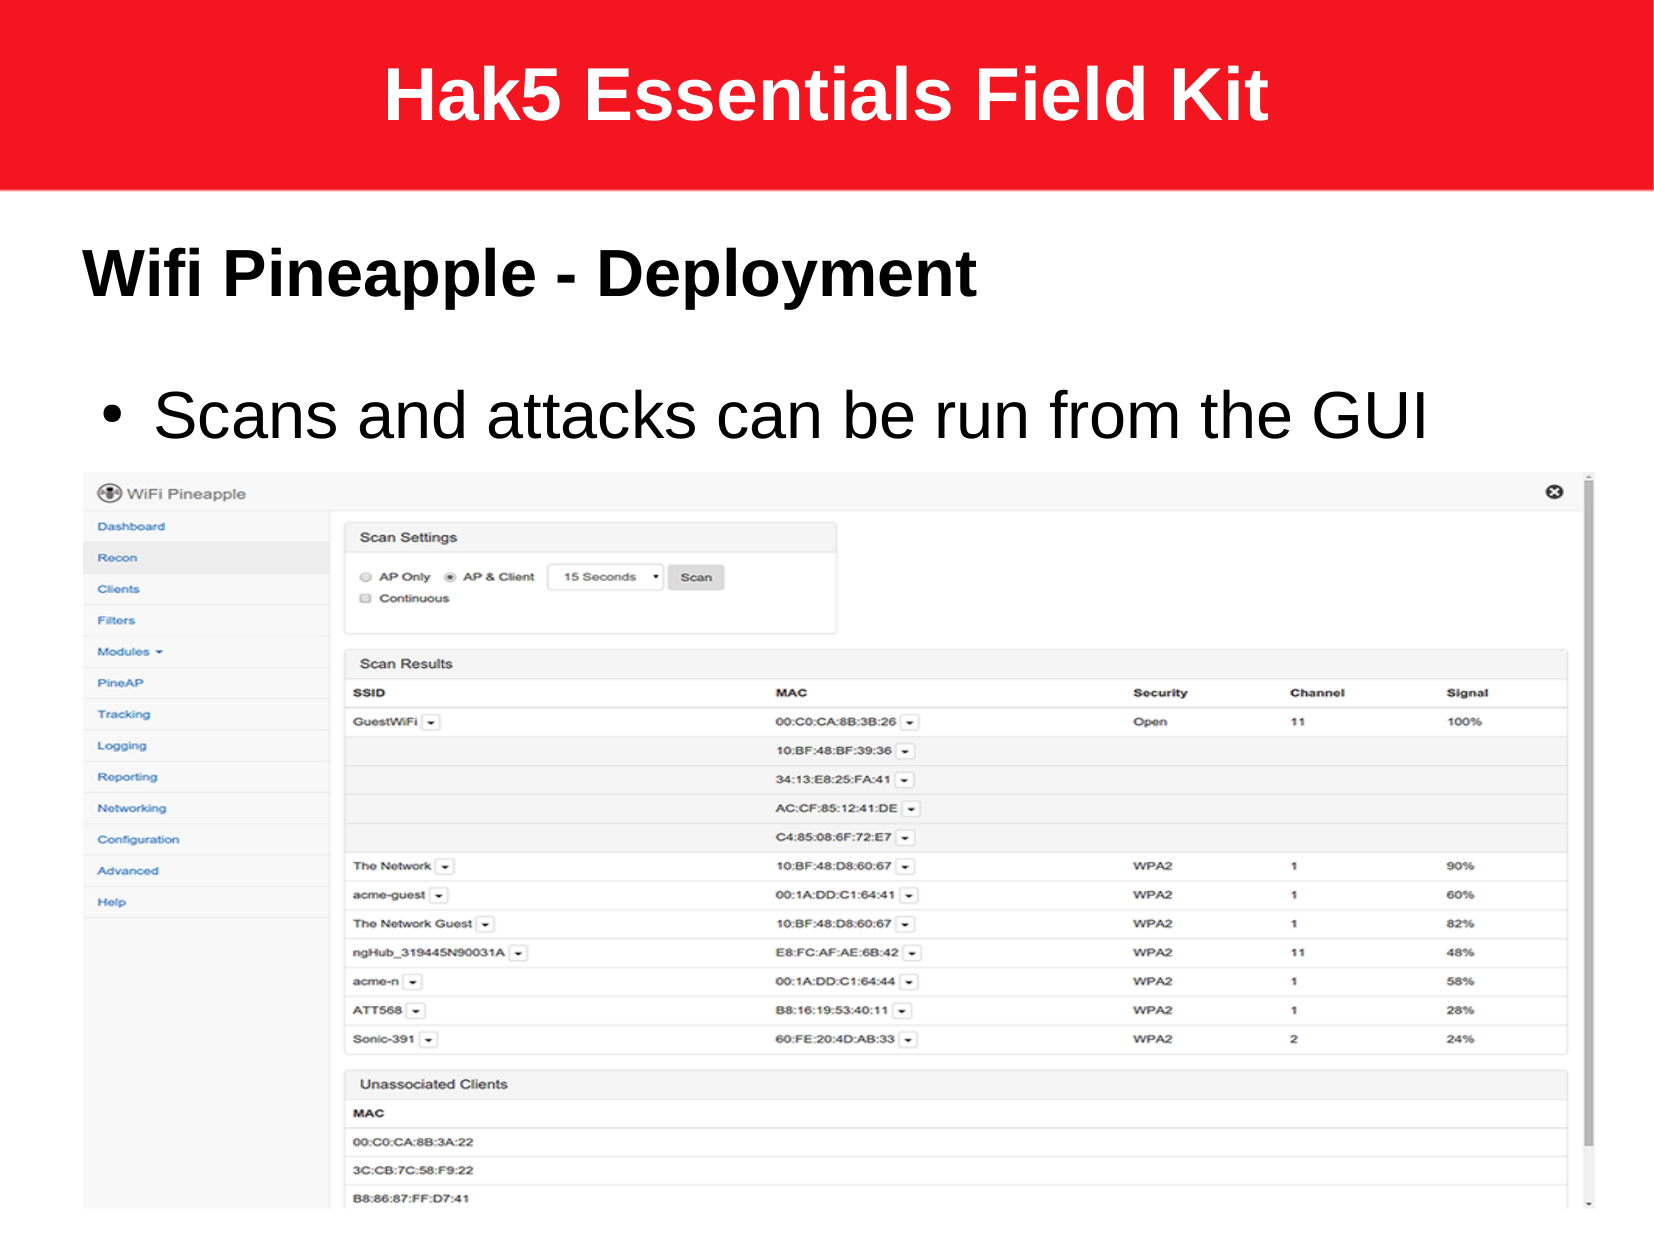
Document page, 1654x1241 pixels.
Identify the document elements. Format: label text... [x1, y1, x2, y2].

list Scans and attacks can be run from the GUI [82, 377, 1571, 1205]
title Hak5 Essentials Field Kit [82, 0, 1571, 189]
list Wifi Pineapple - Deployment [11, 236, 1430, 343]
picture [0, 0, 1654, 1241]
